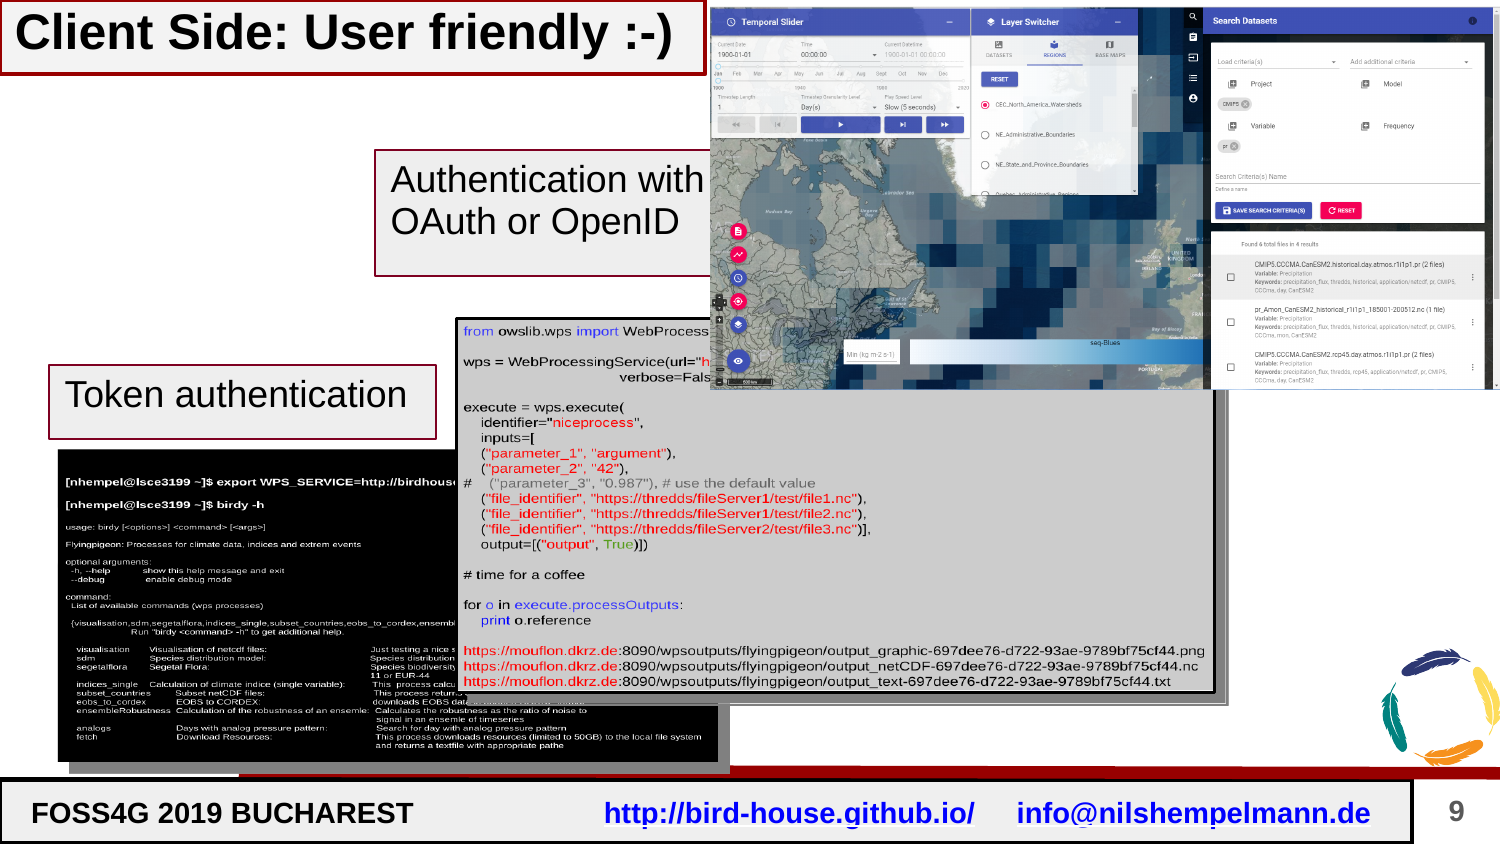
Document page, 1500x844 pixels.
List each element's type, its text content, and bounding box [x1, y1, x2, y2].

text_box Token authentication [48, 365, 436, 440]
text_box Client Side: User friendly :-) [0, 0, 706, 75]
picture [1381, 648, 1500, 767]
text_box Authentication with OAuth or OpenID [374, 149, 710, 276]
picture [458, 6, 1500, 691]
picture [57, 449, 718, 762]
text_box <number> [1389, 777, 1480, 842]
